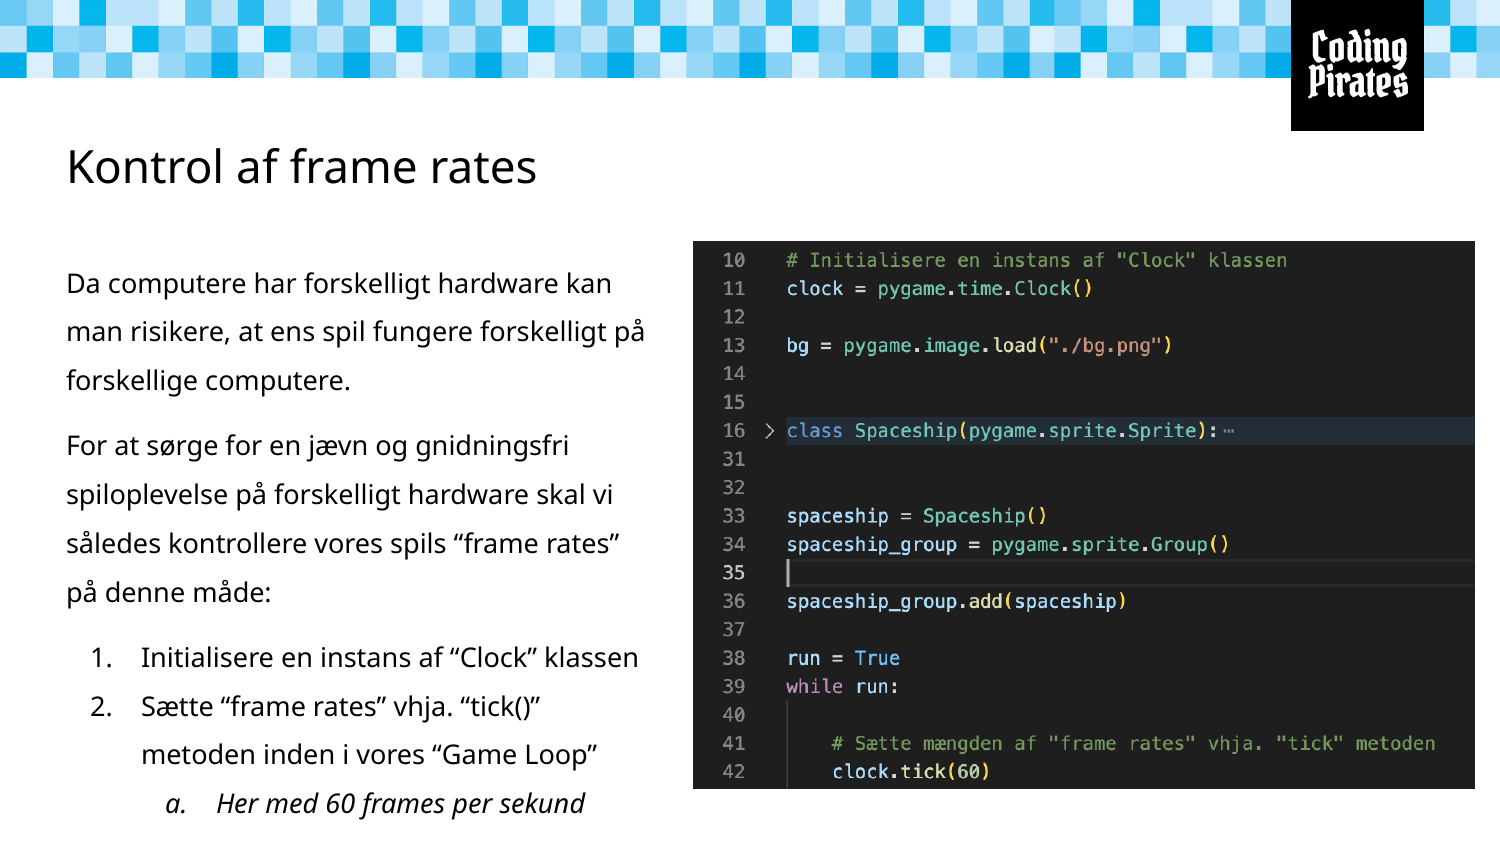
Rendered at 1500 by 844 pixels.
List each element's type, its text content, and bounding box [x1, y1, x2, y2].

picture [693, 241, 1475, 789]
list Da computere har forskelligt hardware kan man risikere, at ens spil fungere forskelligt på forskellige computere. For at sørge for en jævn og gnidningsfri spiloplevelse på forskelligt hardware skal vi således kontrollere vores spils “frame rates” på denne måde: Initialisere en instans af “Clock” klassen Sætte “frame rates” vhja. “tick()” metoden inden i vores “Game Loop” Her med 60 frames per sekund [51, 234, 669, 800]
title Kontrol af frame rates [51, 123, 1388, 217]
picture [0, 0, 1056, 78]
picture [1291, 0, 1424, 131]
